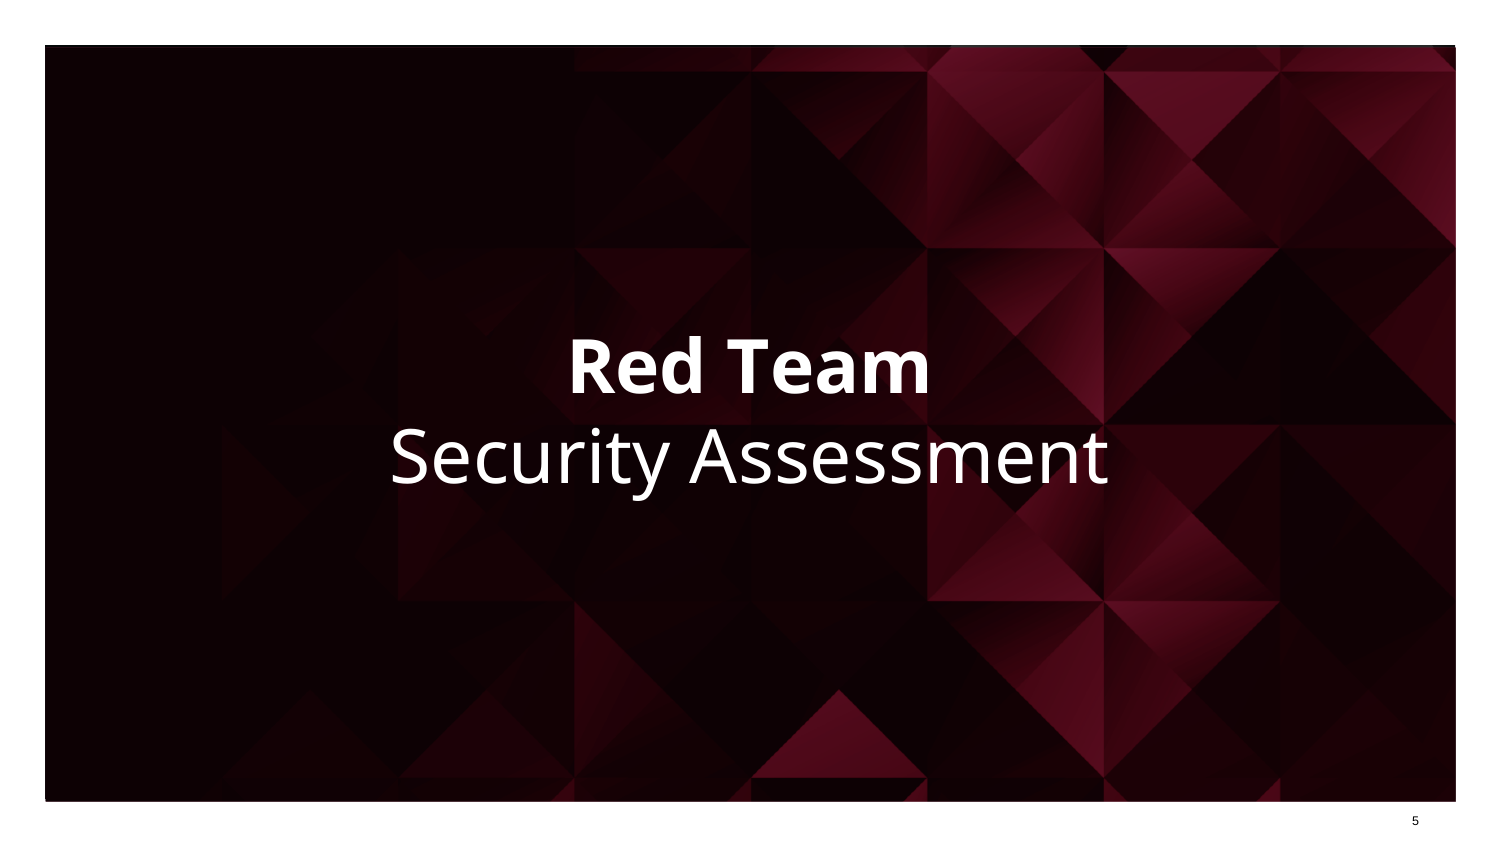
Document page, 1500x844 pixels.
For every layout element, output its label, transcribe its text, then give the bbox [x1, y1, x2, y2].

title Red Team Security Assessment [45, 303, 1456, 473]
picture [45, 473, 1456, 802]
picture [521, 473, 539, 478]
text_box ‹#› [1412, 813, 1456, 831]
picture [45, 47, 1456, 303]
